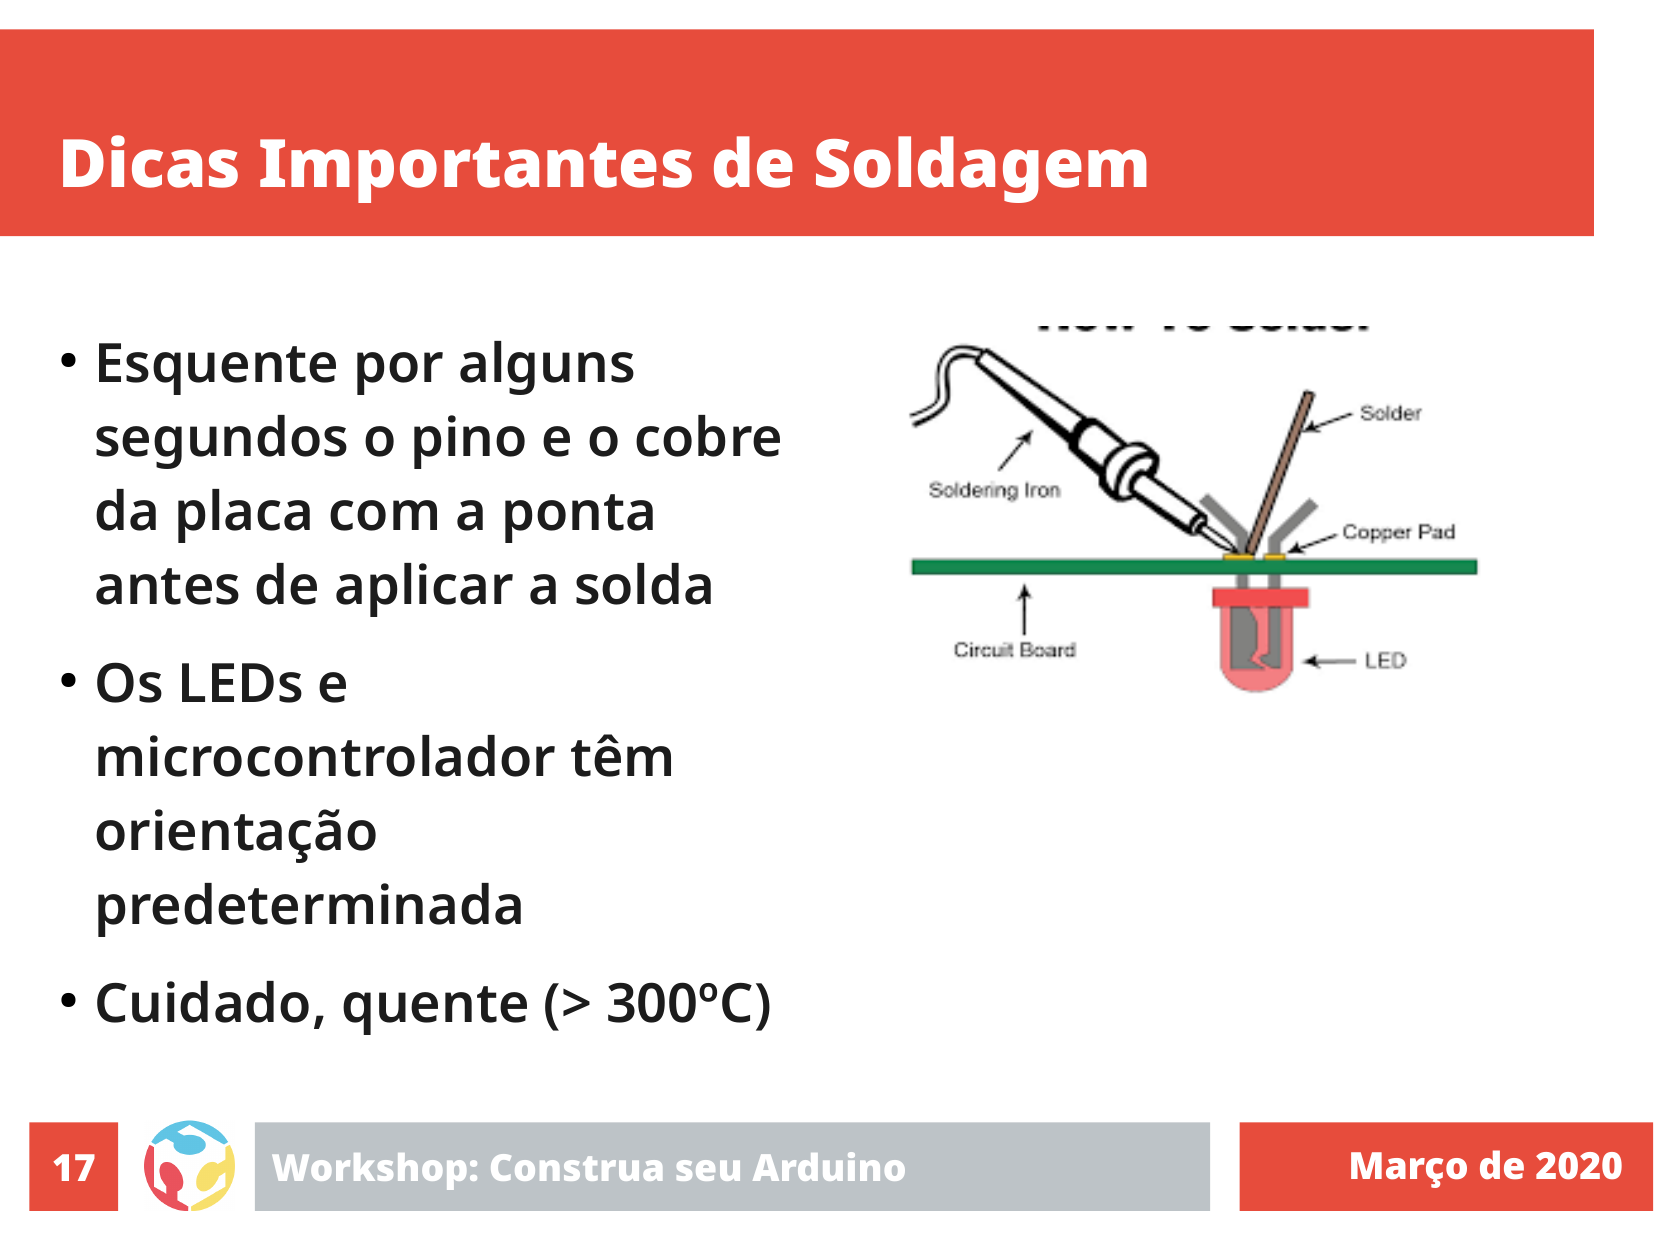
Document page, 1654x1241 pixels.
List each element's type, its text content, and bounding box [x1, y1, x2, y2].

picture [144, 1120, 235, 1211]
picture [870, 326, 1531, 721]
title Dicas Importantes de Soldagem [58, 59, 1594, 207]
list Esquente por alguns segundos o pino e o cobre da placa com a ponta antes de aplicar a solda Os LEDs e microcontrolador têm orientação predeterminada Cuidado, quente (> 300ºC) [58, 324, 794, 1093]
